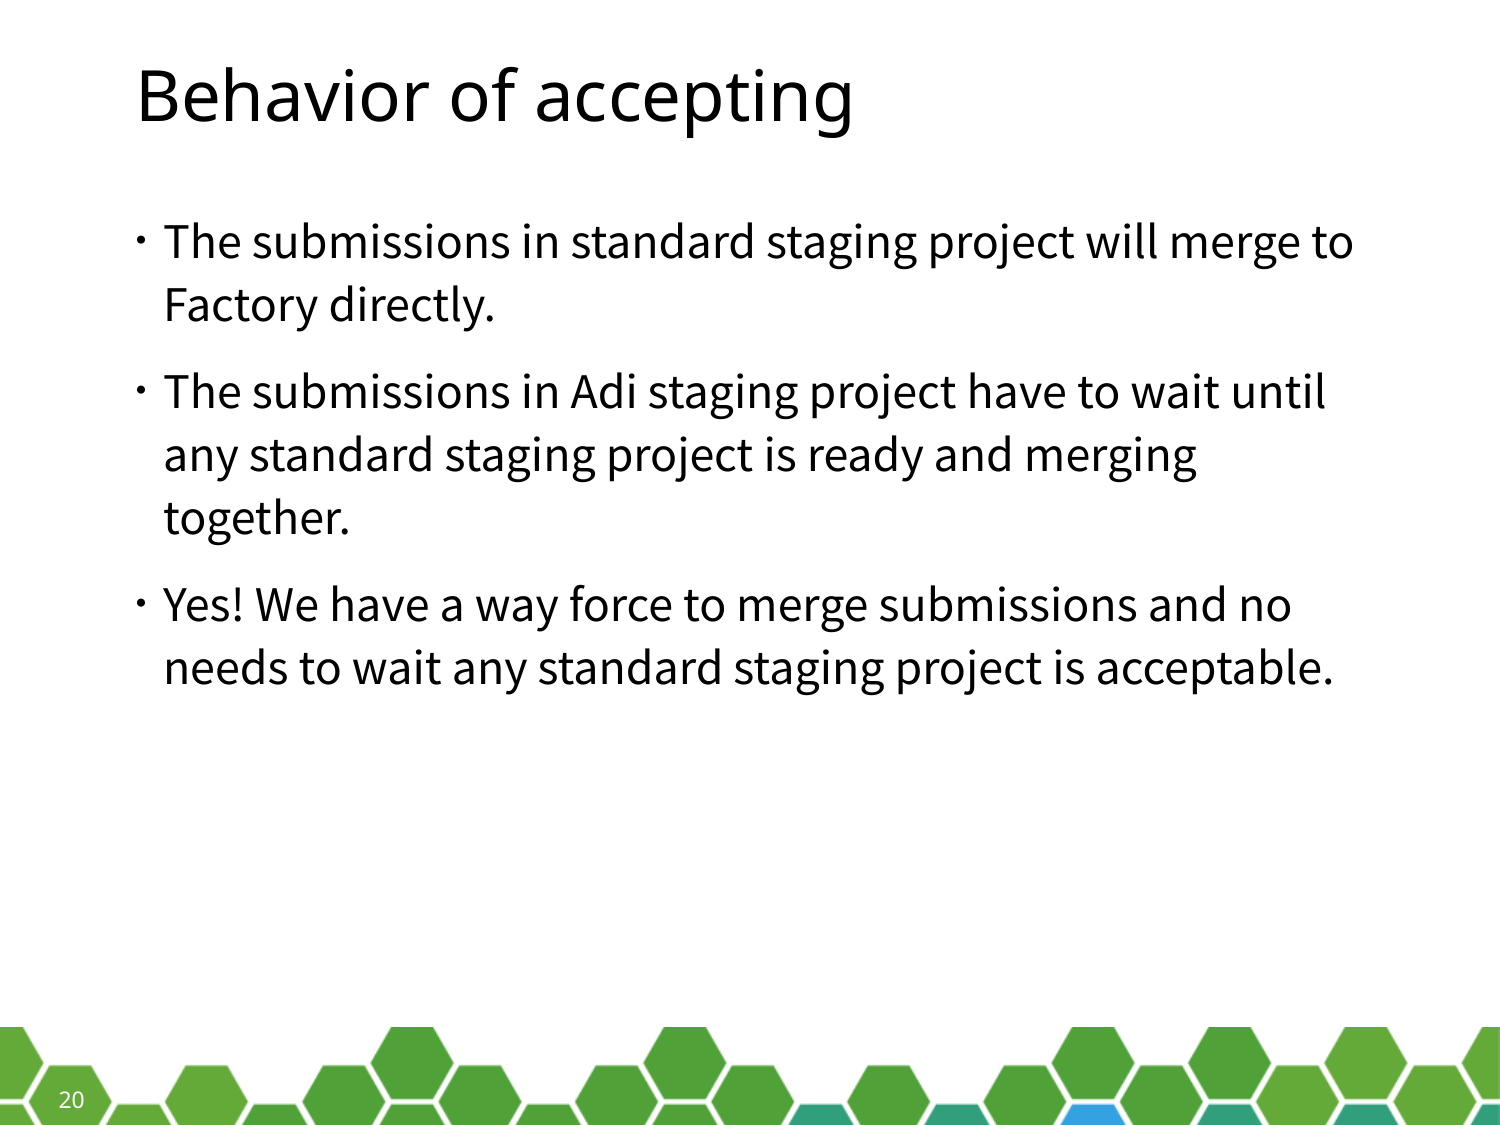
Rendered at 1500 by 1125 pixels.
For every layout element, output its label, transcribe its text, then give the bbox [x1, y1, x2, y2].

picture [0, 1027, 1500, 1125]
list The submissions in standard staging project will merge to Factory directly. The submissions in Adi staging project have to wait until any standard staging project is ready and merging together. Yes! We have a way force to merge submissions and no needs to wait any standard staging project is acceptable. [135, 208, 1372, 862]
title Behavior of accepting [135, 4, 1372, 183]
